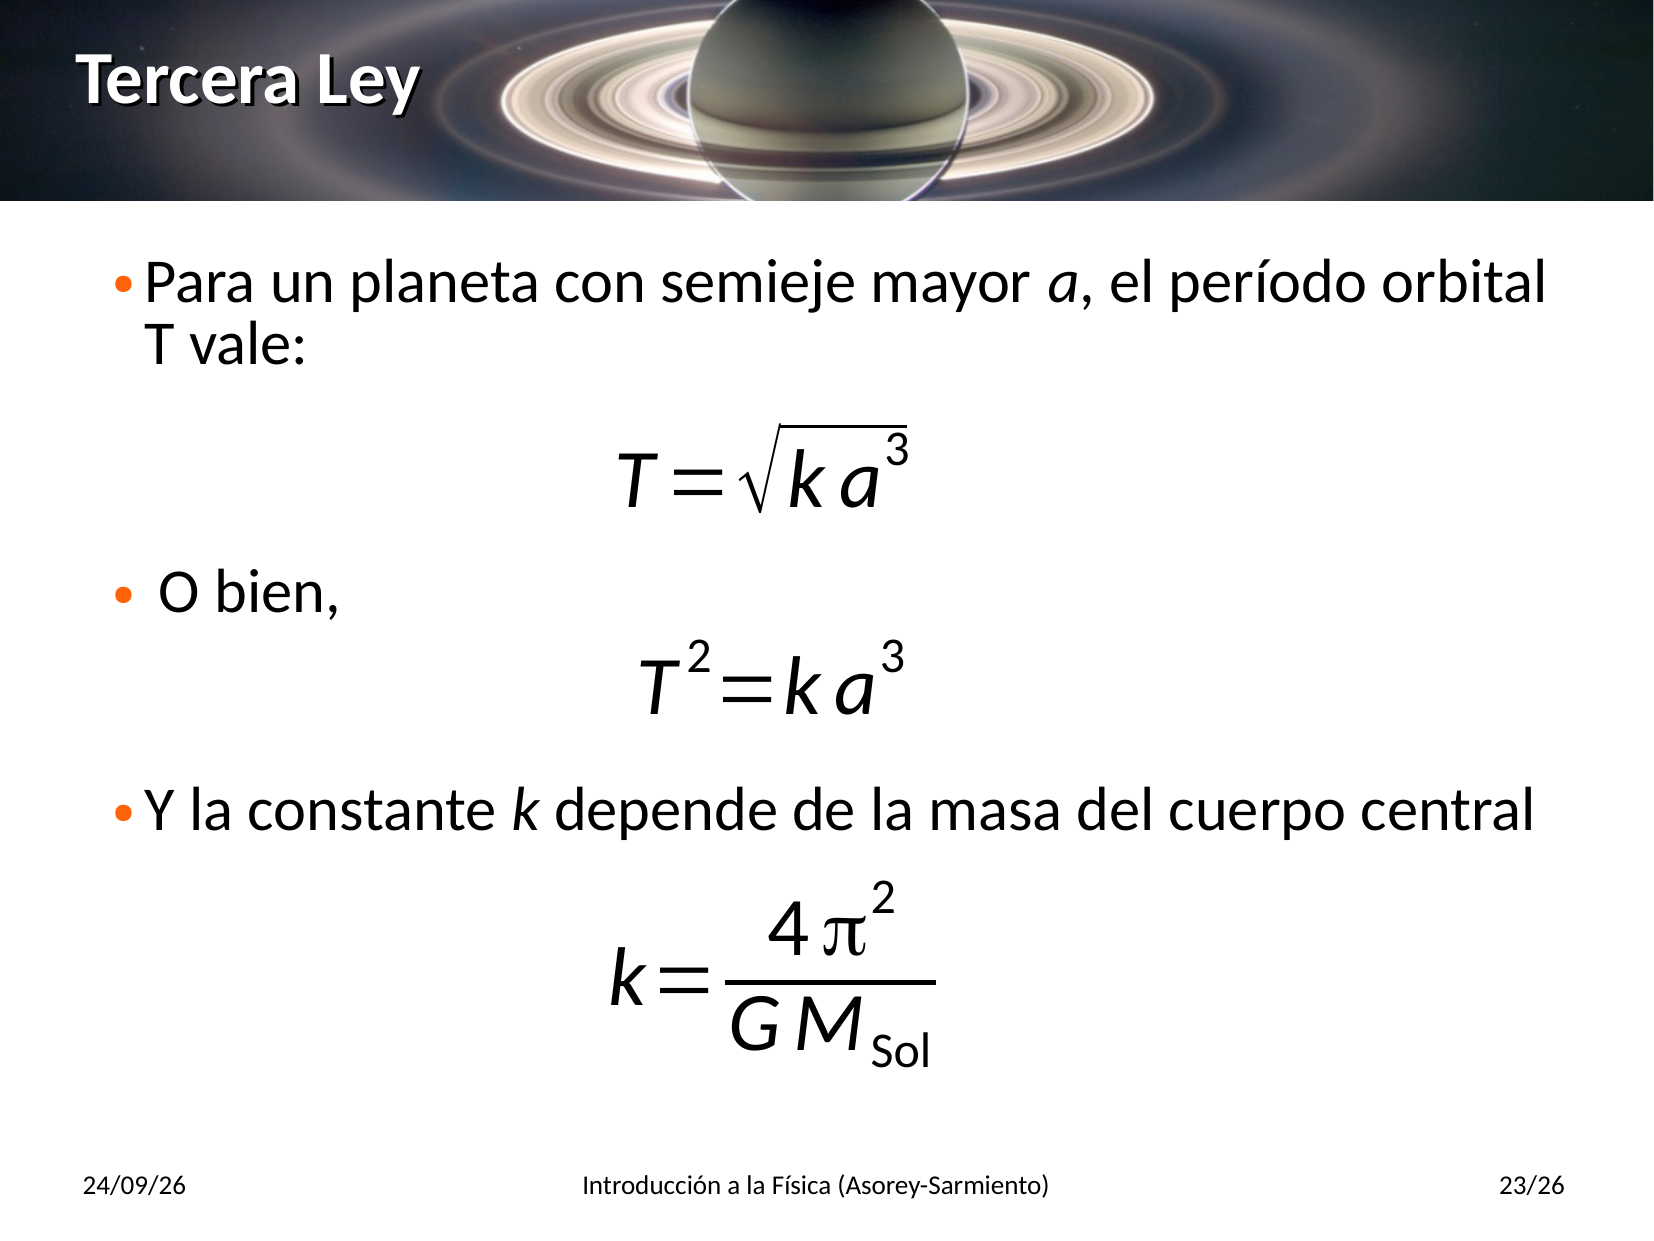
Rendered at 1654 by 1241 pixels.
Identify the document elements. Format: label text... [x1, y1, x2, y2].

title Tercera Ley [75, 19, 1564, 151]
chart [607, 420, 916, 529]
list Para un planeta con semieje mayor a, el período orbital T vale: O bien, Y la constante k depende de la masa del cuerpo central [82, 255, 1571, 1156]
chart [600, 875, 946, 1081]
picture [0, 0, 1654, 201]
chart [630, 634, 912, 736]
